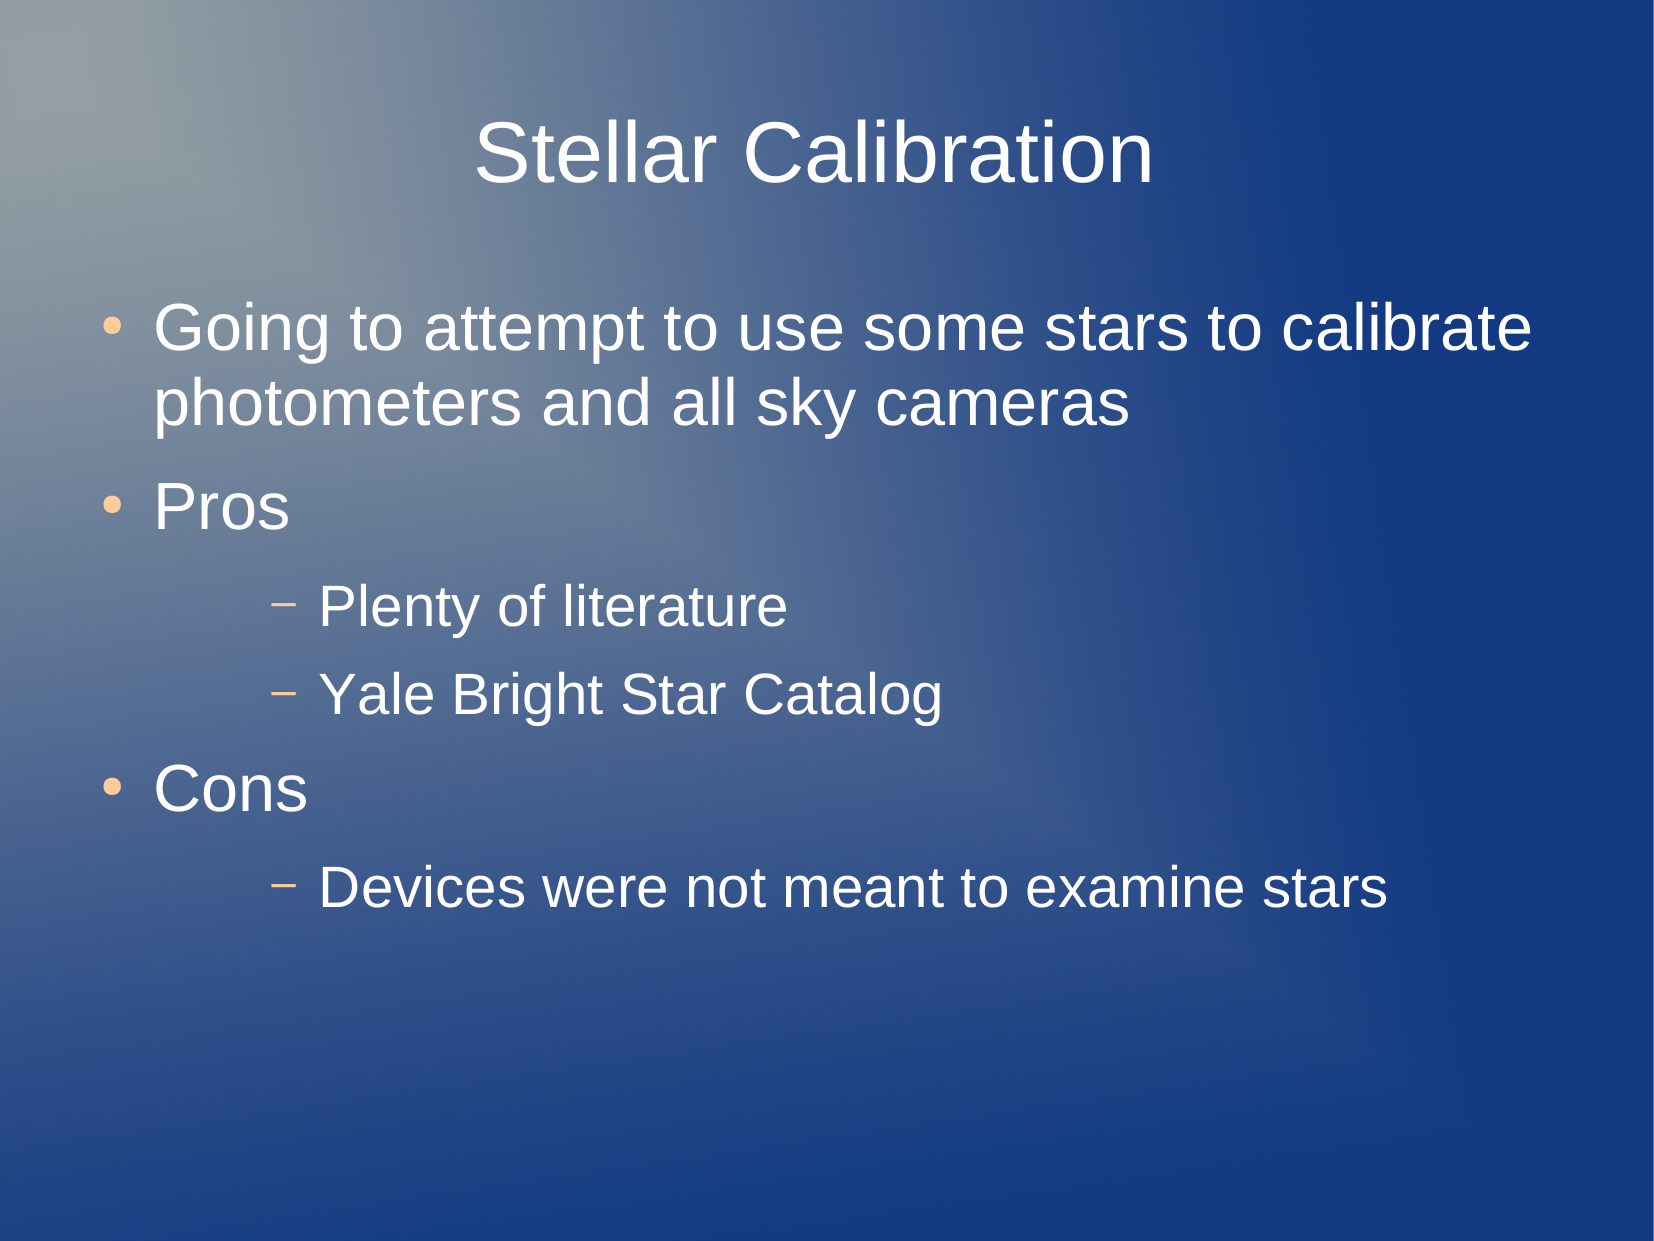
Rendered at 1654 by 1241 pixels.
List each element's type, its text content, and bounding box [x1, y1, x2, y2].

list Going to attempt to use some stars to calibrate photometers and all sky cameras Pros Plenty of literature Yale Bright Star Catalog Cons Devices were not meant to examine stars [82, 290, 1571, 1109]
picture [0, 0, 1654, 1241]
title Stellar Calibration [82, 49, 1571, 257]
